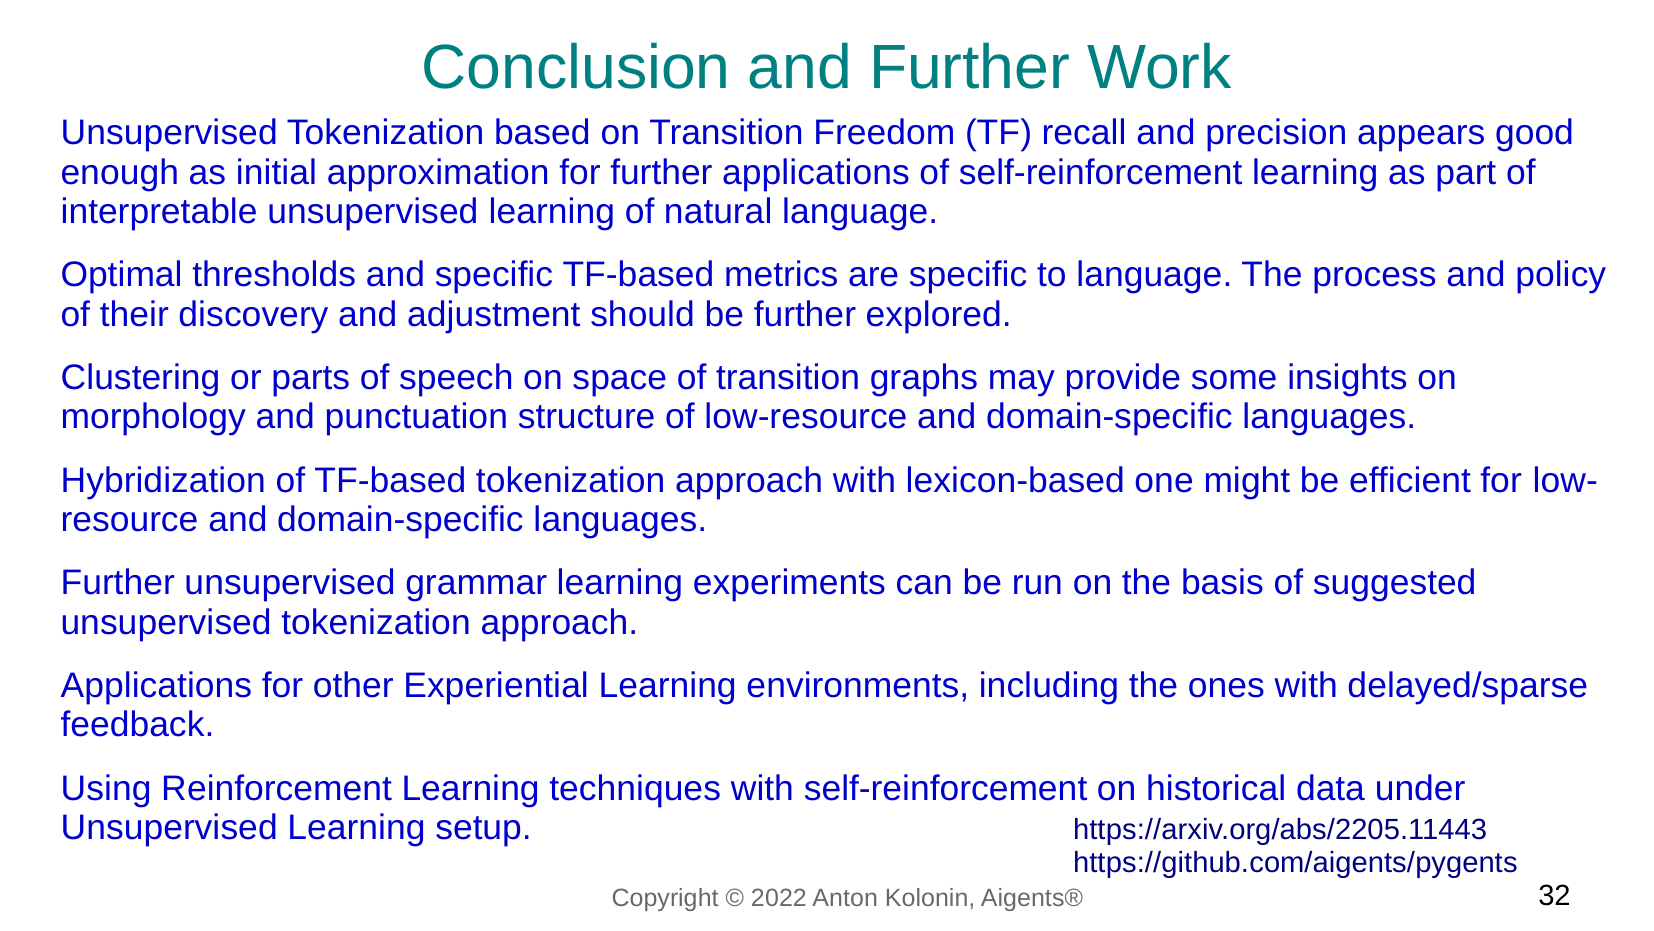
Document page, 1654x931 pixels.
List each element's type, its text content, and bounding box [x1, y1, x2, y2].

text_box Unsupervised Tokenization based on Transition Freedom (TF) recall and precision appears good enough as initial approximation for further applications of self-reinforcement learning as part of interpretable unsupervised learning of natural language. Optimal thresholds and specific TF-based metrics are specific to language. The process and policy of their discovery and adjustment should be further explored. Clustering or parts of speech on space of transition graphs may provide some insights on morphology and punctuation structure of low-resource and domain-specific languages. Hybridization of TF-based tokenization approach with lexicon-based one might be efficient for low-resource and domain-specific languages. Further unsupervised grammar learning experiments can be run on the basis of suggested unsupervised tokenization approach. Applications for other Experiential Learning environments, including the ones with delayed/sparse feedback. Using Reinforcement Learning techniques with self-reinforcement on historical data under Unsupervised Learning setup. [40, 100, 1614, 857]
text_box https://arxiv.org/abs/2205.11443 [1058, 805, 1503, 854]
text_box Conclusion and Further Work [0, 0, 1630, 135]
text_box https://github.com/aigents/pygents [1058, 839, 1654, 896]
